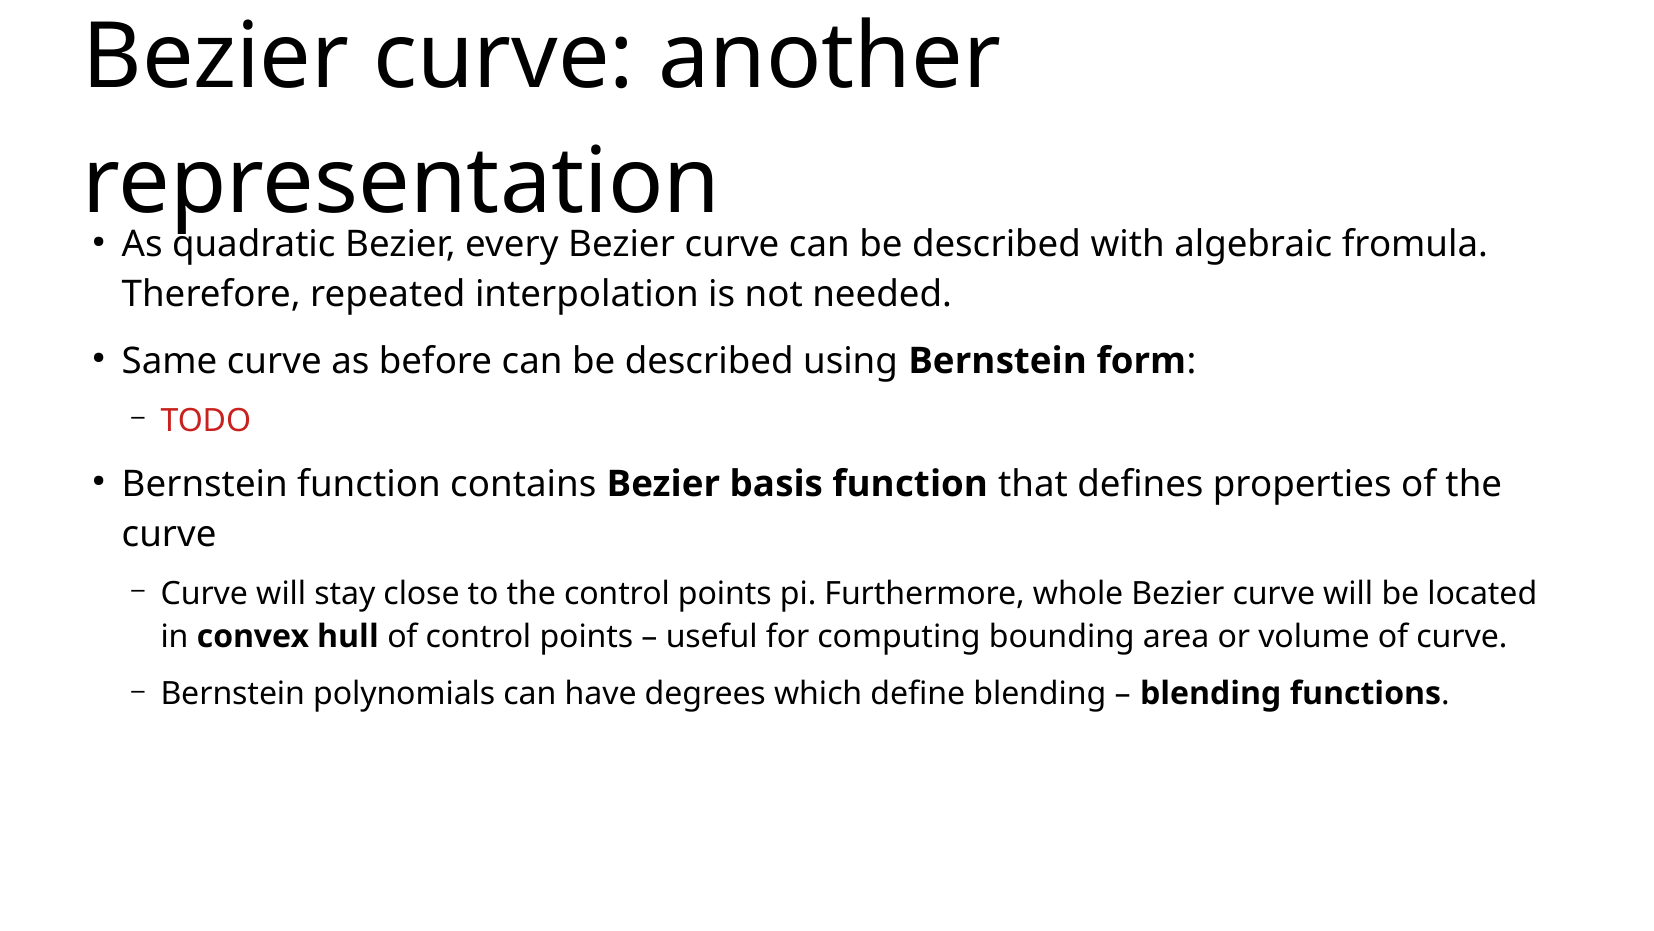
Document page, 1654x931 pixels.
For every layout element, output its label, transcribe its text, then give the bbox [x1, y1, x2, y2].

title Bezier curve: another representation [82, 37, 1571, 193]
list As quadratic Bezier, every Bezier curve can be described with algebraic fromula. Therefore, repeated interpolation is not needed. Same curve as before can be described using Bernstein form: TODO Bernstein function contains Bezier basis function that defines properties of the curve Curve will stay close to the control points pi. Furthermore, whole Bezier curve will be located in convex hull of control points – useful for computing bounding area or volume of curve. Bernstein polynomials can have degrees which define blending – blending functions. [82, 217, 1571, 758]
